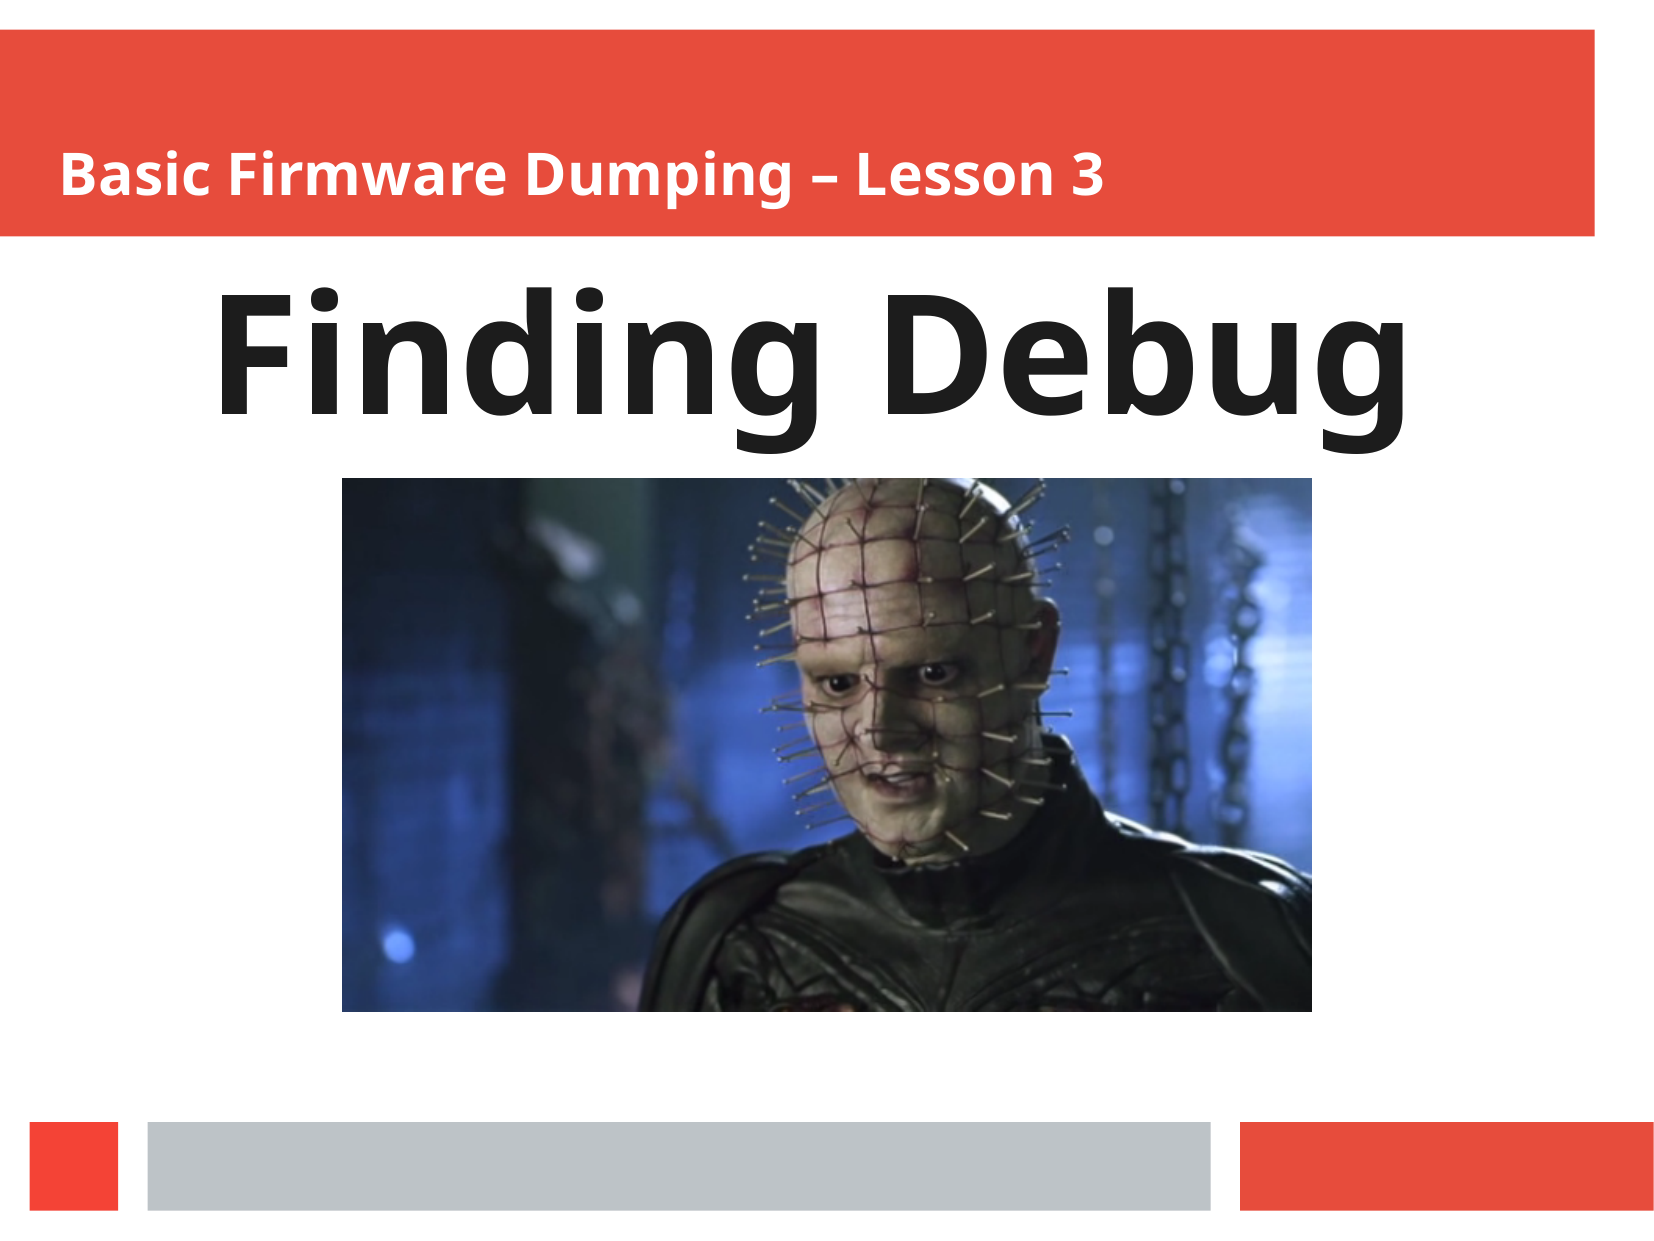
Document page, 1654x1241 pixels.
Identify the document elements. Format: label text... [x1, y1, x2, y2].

text_box Finding Debug Pins [59, 247, 1565, 1093]
text_box Basic Firmware Dumping – Lesson 3 [59, 135, 1595, 207]
picture [342, 478, 1312, 1012]
